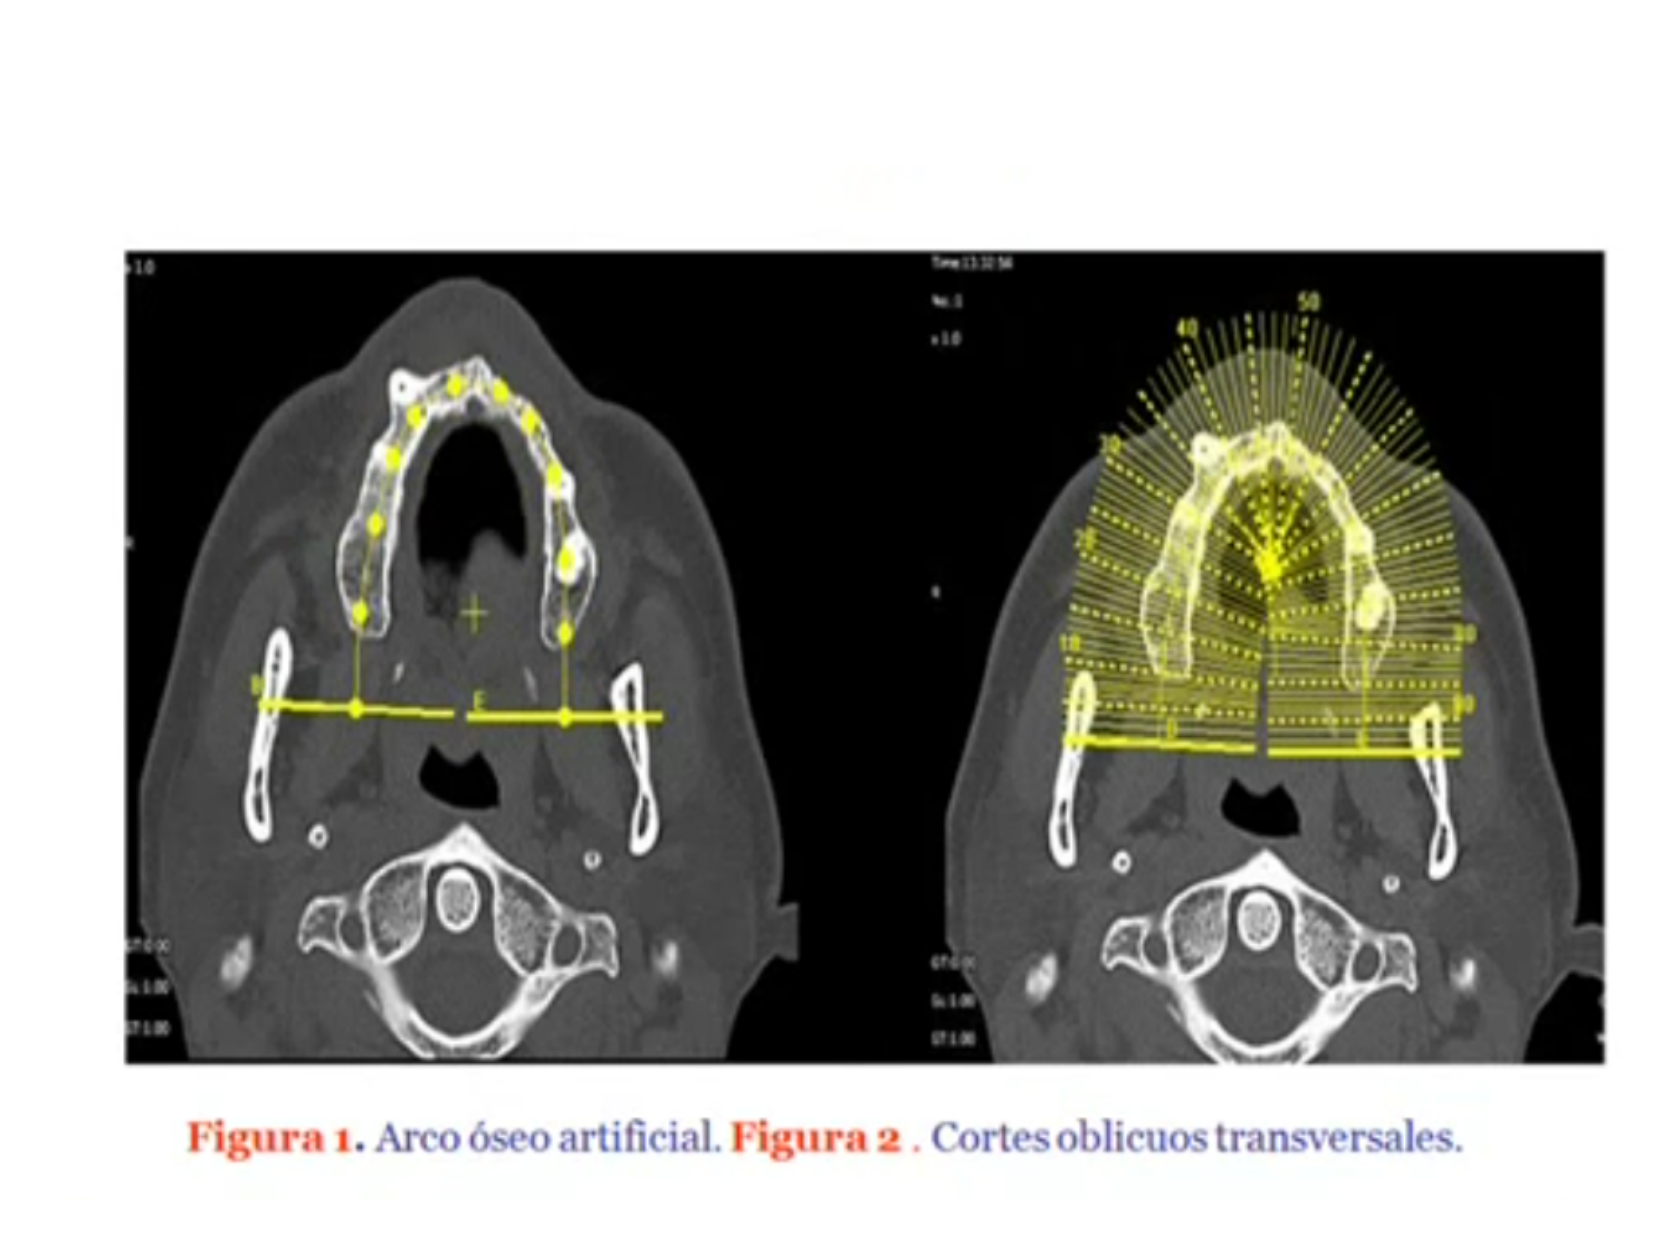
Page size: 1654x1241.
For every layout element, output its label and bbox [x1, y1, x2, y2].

picture [60, 165, 1630, 1201]
